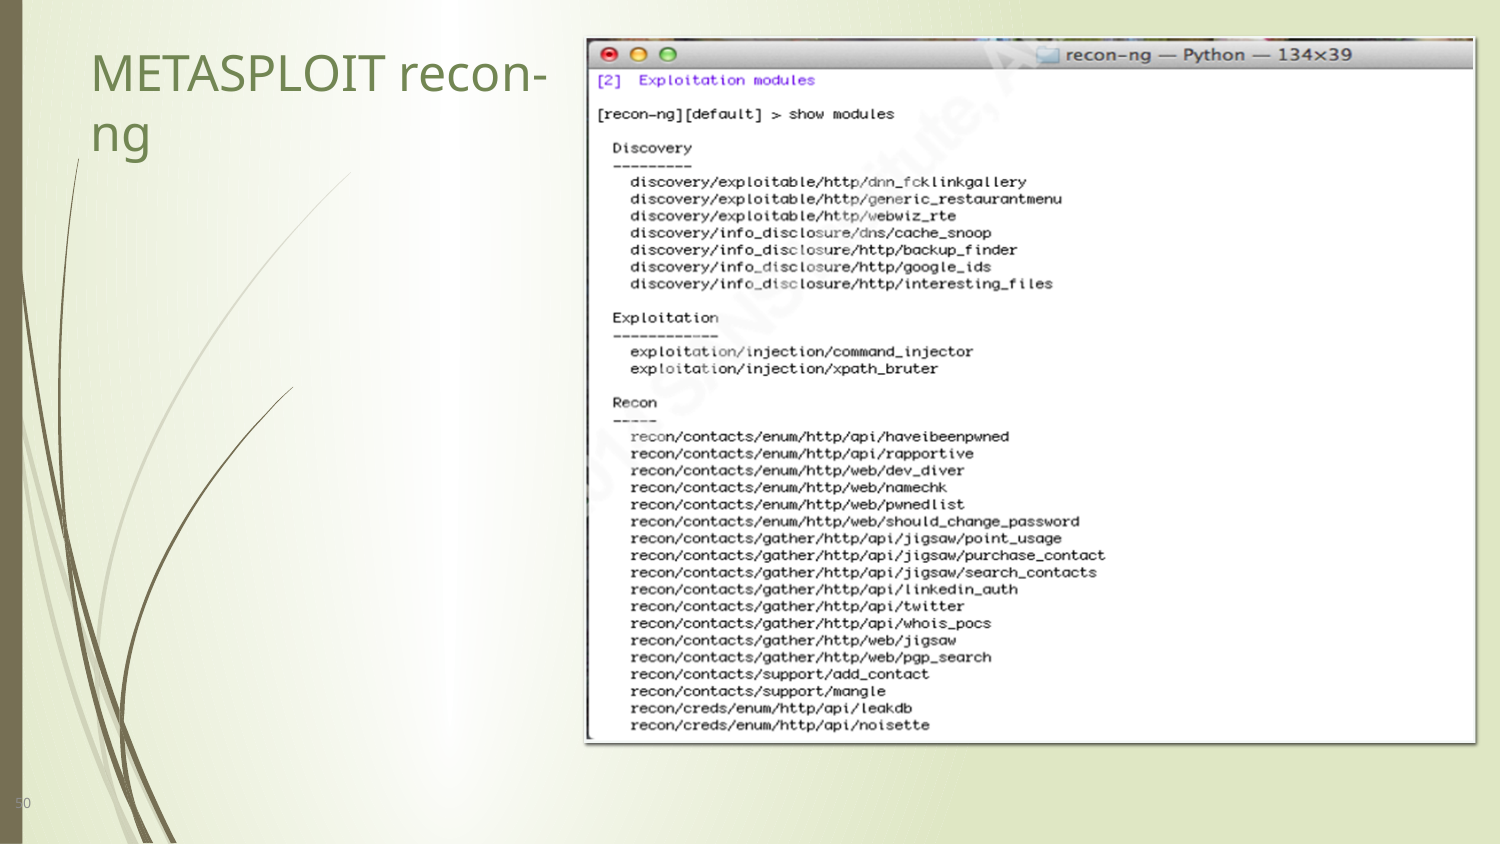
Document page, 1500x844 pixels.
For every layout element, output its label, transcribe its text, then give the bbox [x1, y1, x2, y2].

footer <number> [0, 782, 475, 828]
picture [580, 33, 1482, 750]
title METASPLOIT recon-ng [75, 33, 580, 287]
